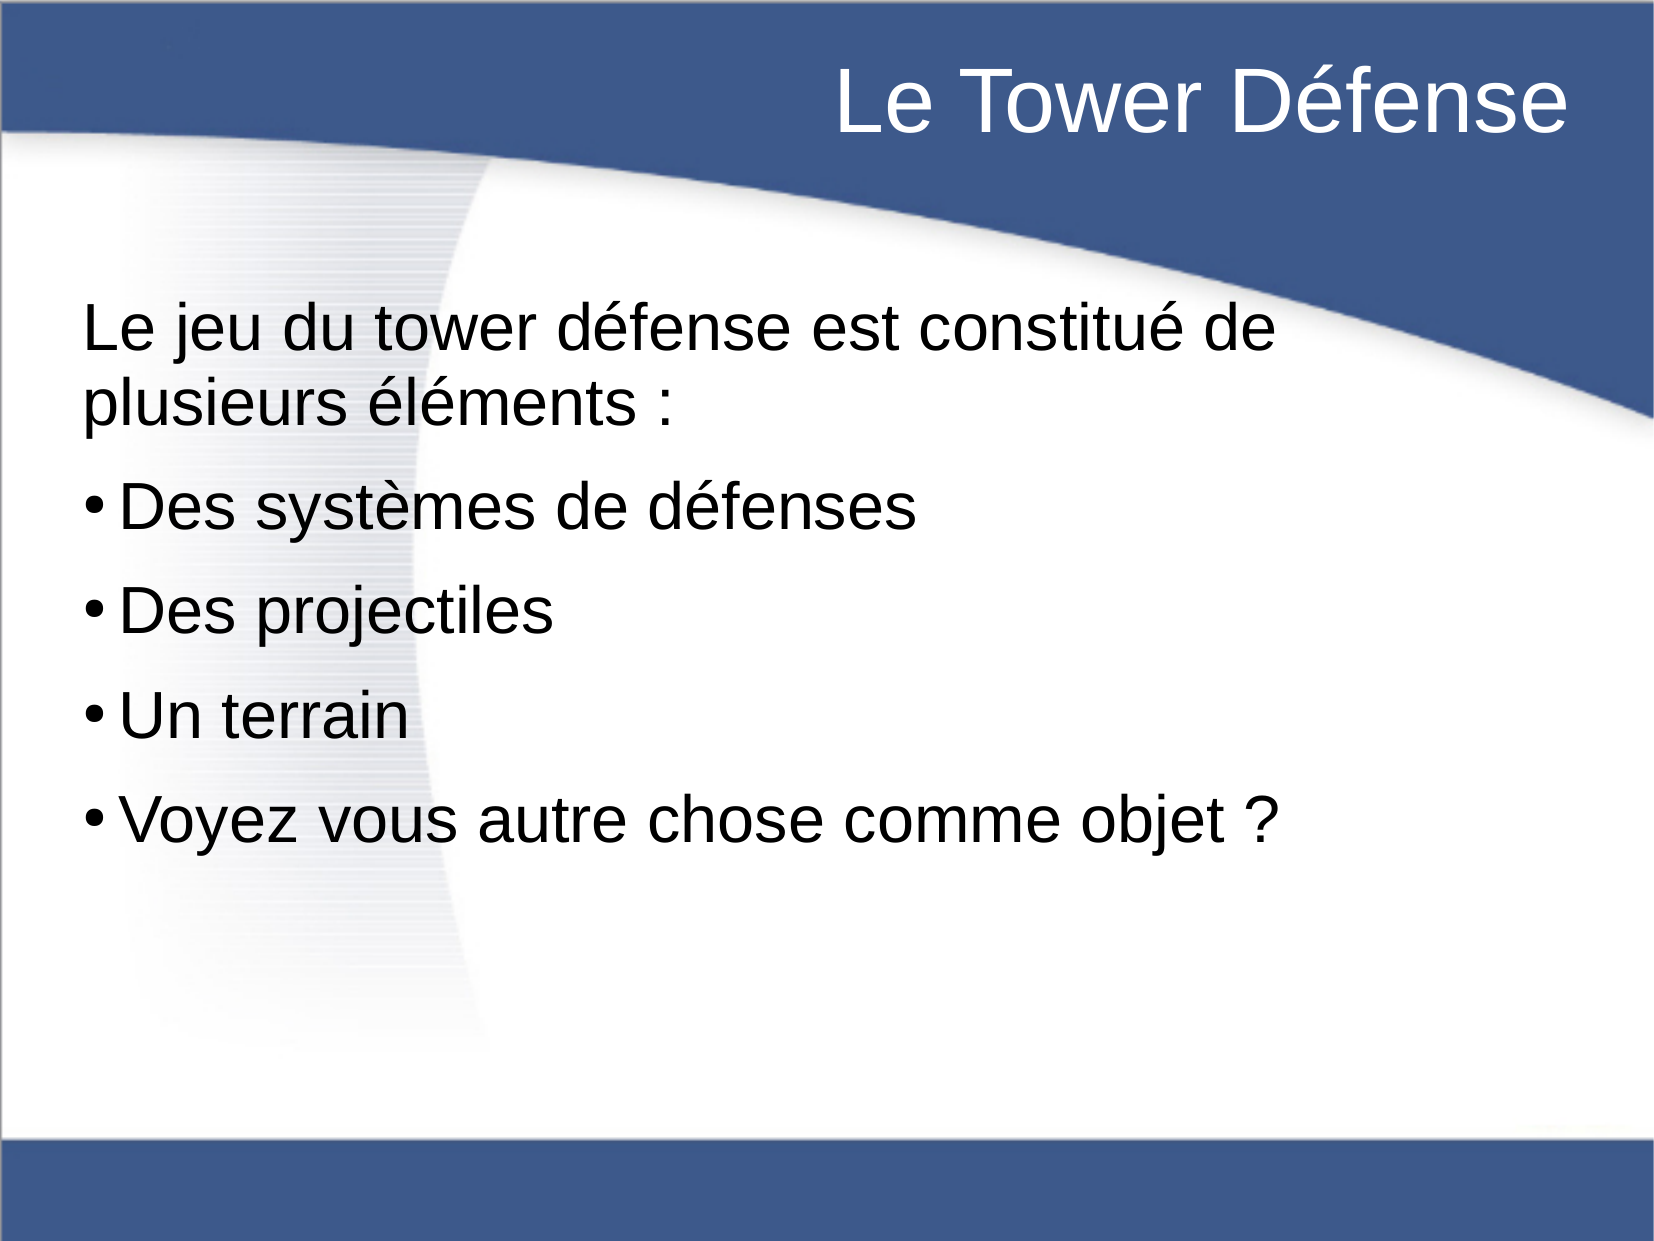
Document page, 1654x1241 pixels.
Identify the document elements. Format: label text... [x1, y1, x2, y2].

picture [0, 0, 1654, 1241]
title Le Tower Défense [82, 49, 1571, 257]
list Le jeu du tower défense est constitué de plusieurs éléments : Des systèmes de défenses Des projectiles Un terrain Voyez vous autre chose comme objet ? [82, 290, 1571, 1087]
